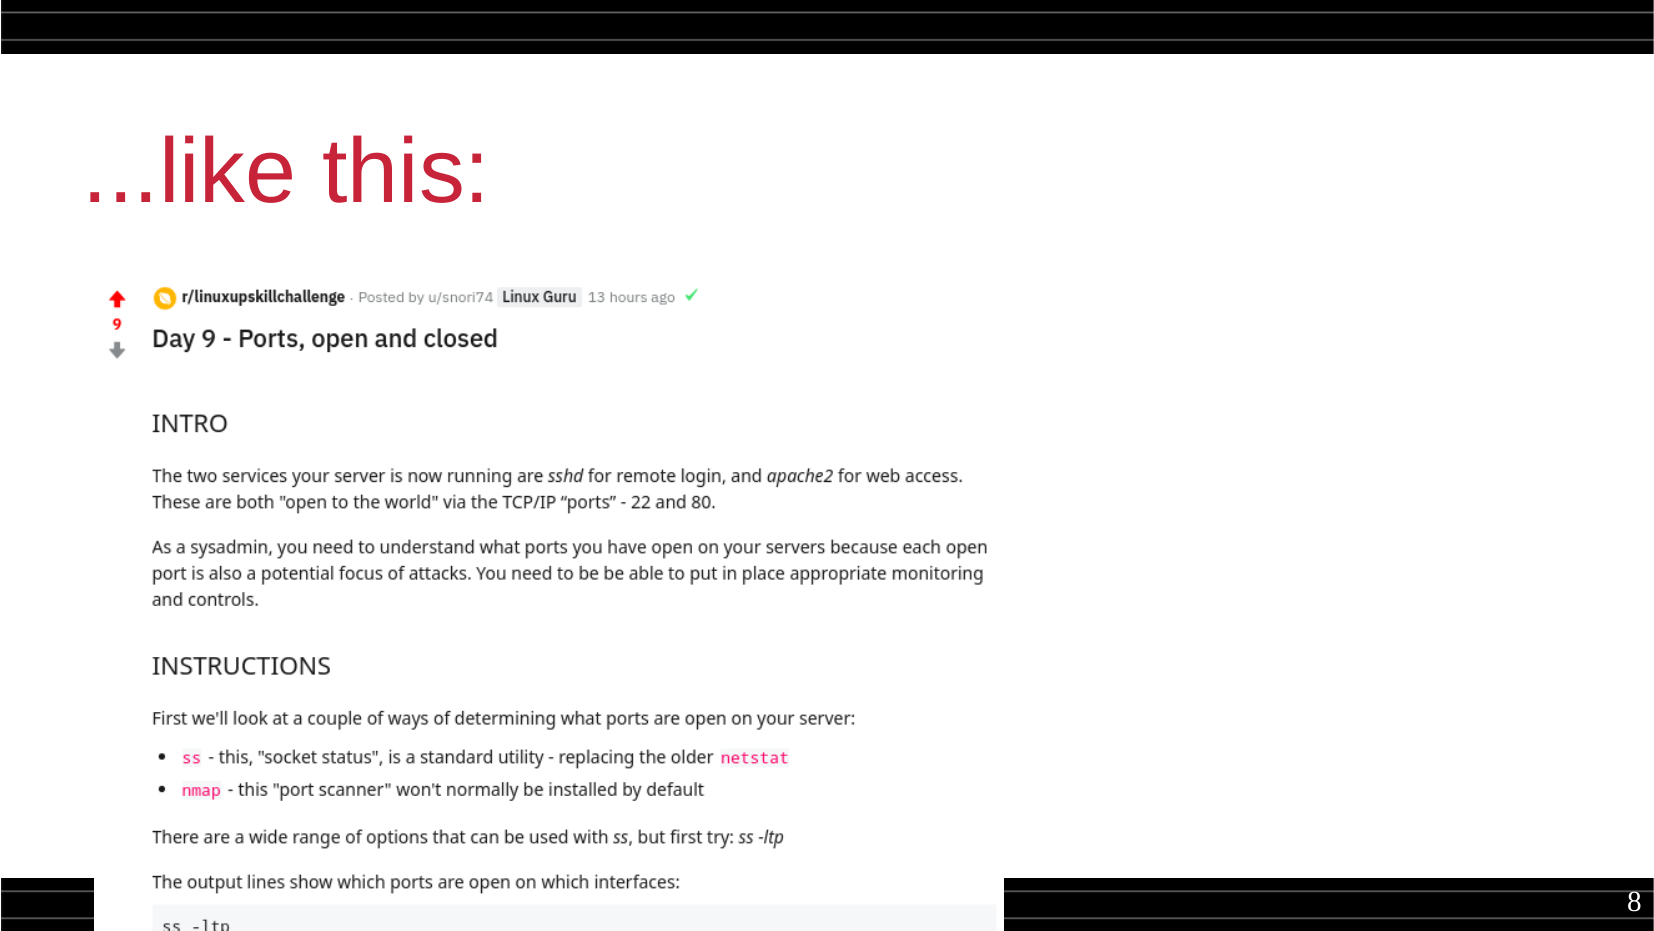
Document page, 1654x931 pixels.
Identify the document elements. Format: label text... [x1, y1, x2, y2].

title ...like this: [82, 92, 1571, 249]
picture [1, 281, 1654, 931]
picture [1, 0, 1654, 54]
